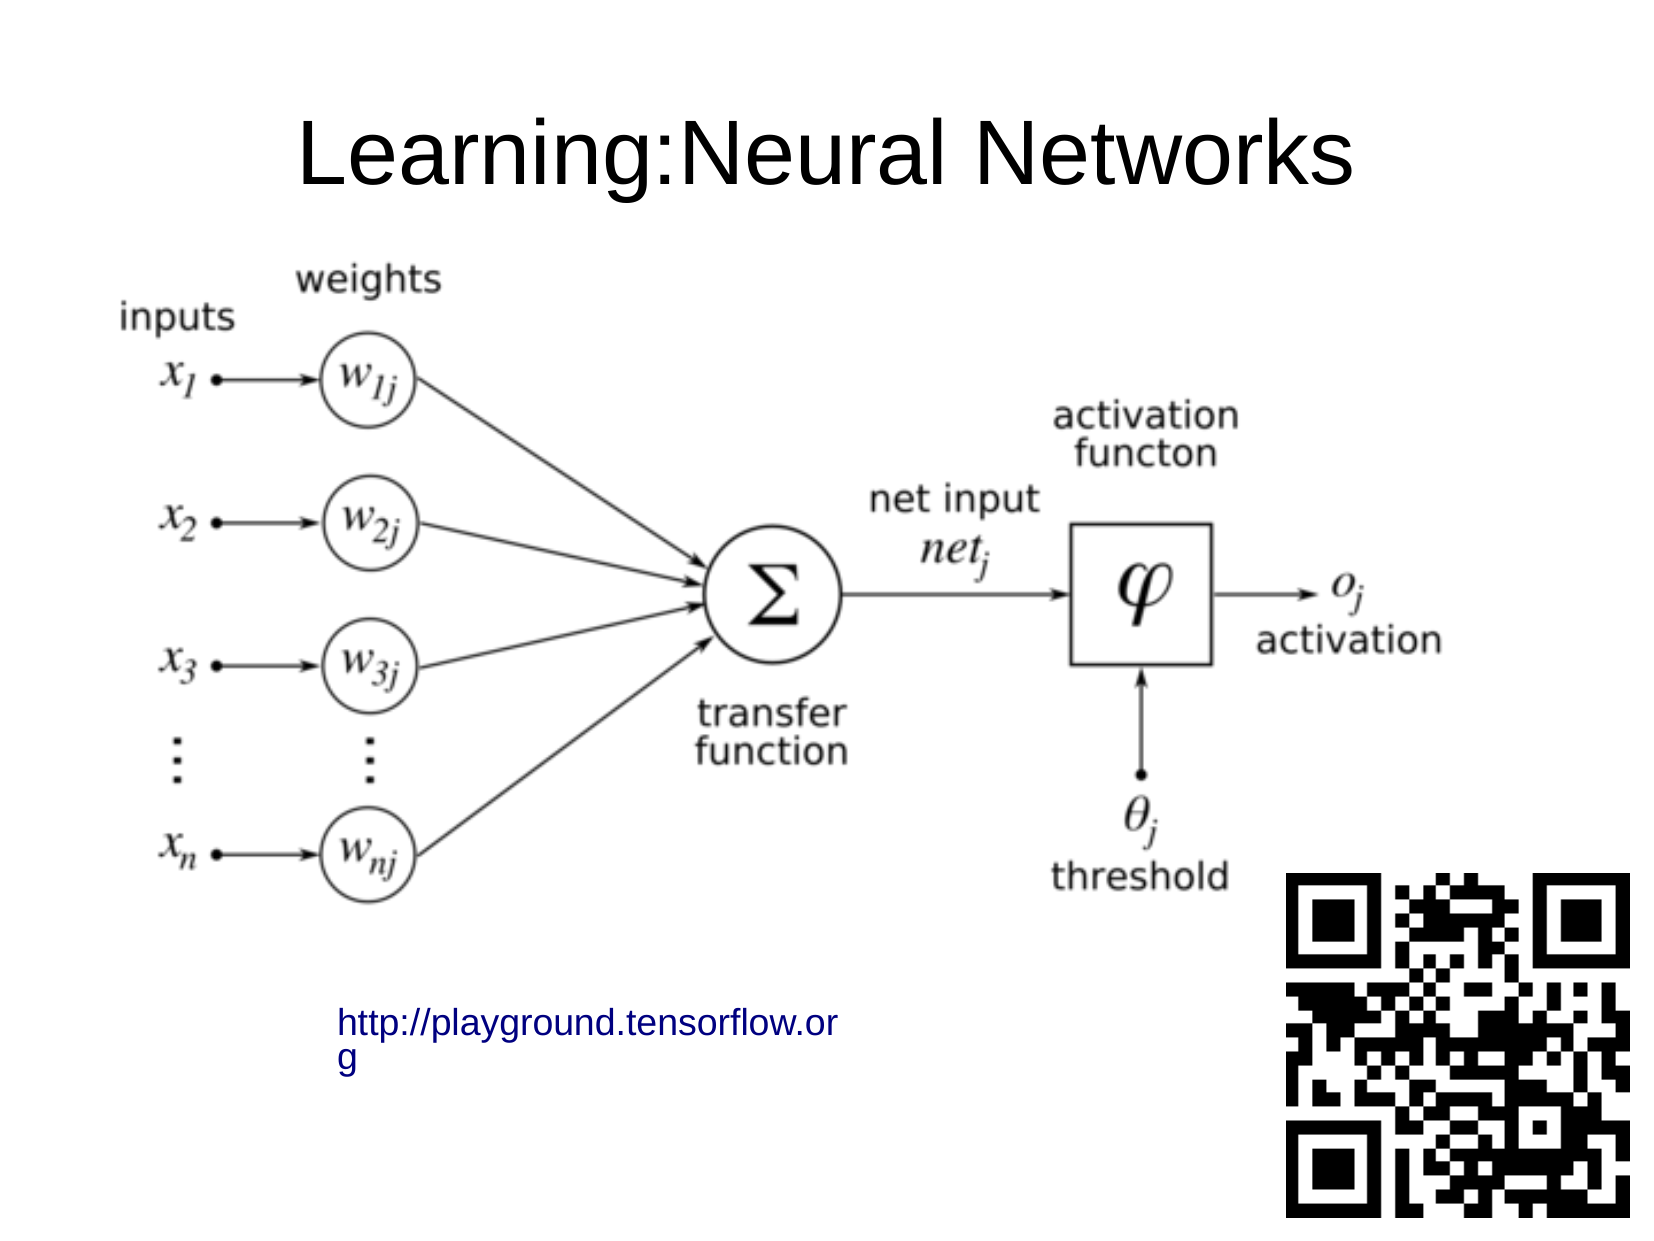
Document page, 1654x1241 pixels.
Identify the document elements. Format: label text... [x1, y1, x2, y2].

text_box http://playground.tensorflow.org [322, 994, 875, 1052]
picture [99, 255, 1630, 1218]
title Learning:Neural Networks [82, 49, 1571, 257]
